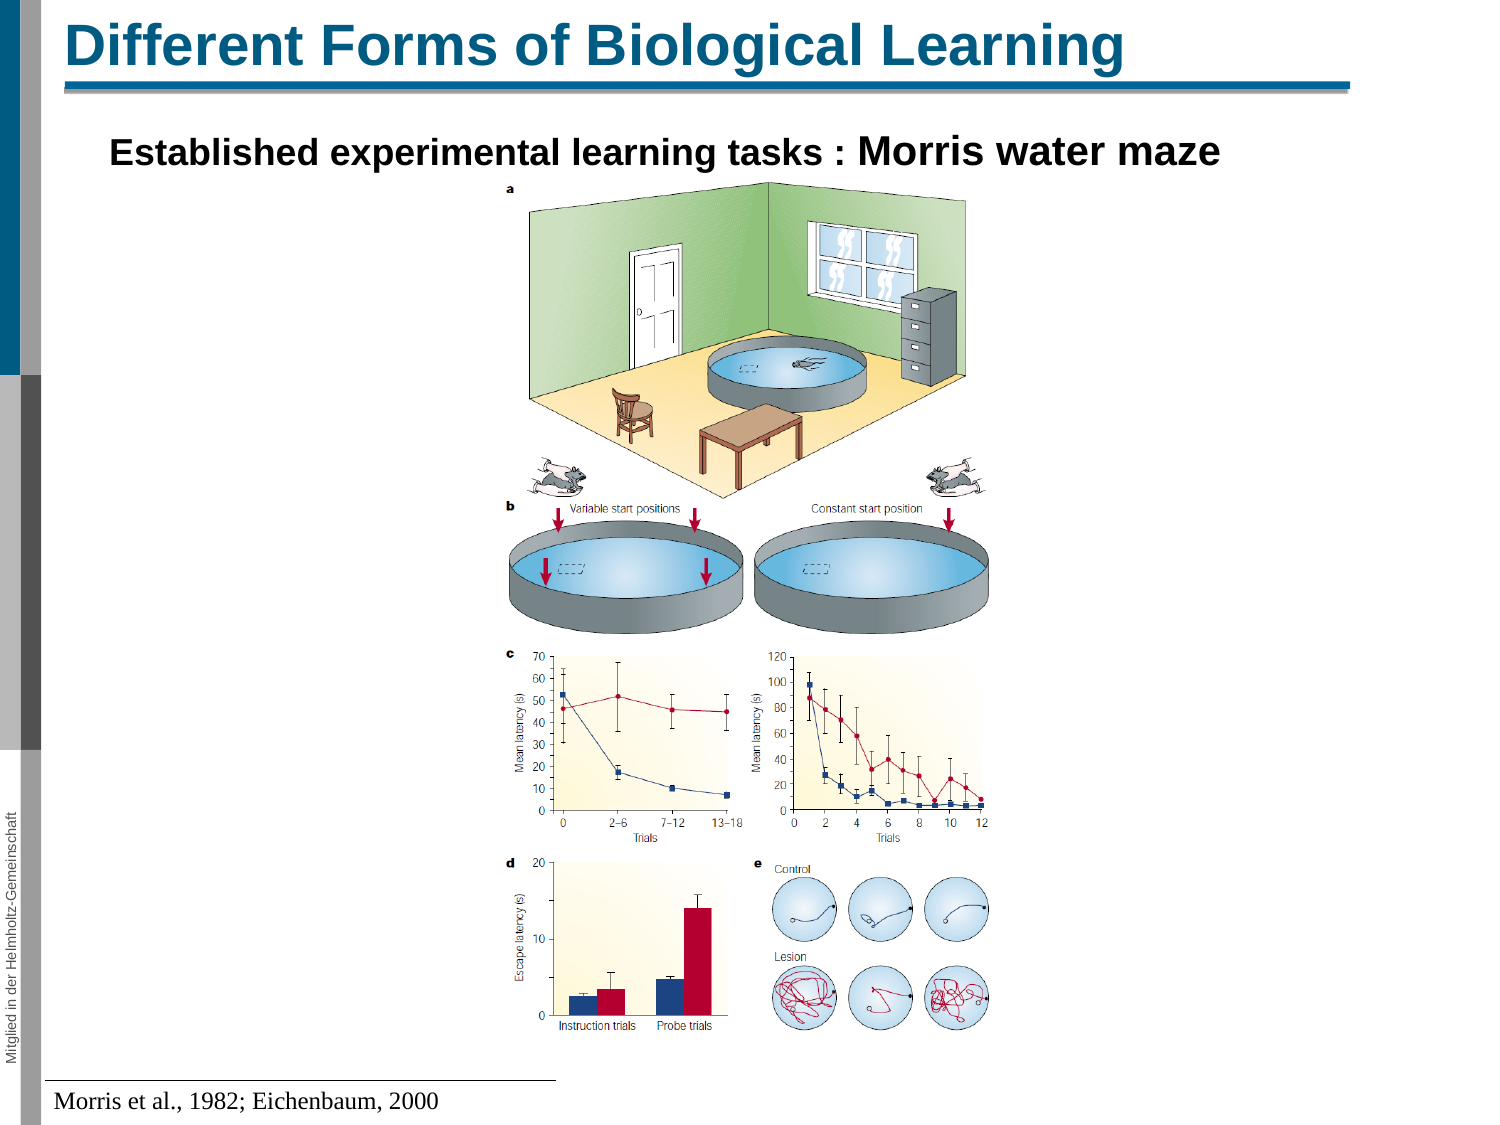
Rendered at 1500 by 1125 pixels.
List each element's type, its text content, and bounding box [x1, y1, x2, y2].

text_box Morris et al., 1982; Eichenbaum, 2000 [39, 1076, 697, 1122]
text_box Established experimental learning tasks : Morris water maze [94, 116, 1445, 342]
text_box Different Forms of Biological Learning [64, 7, 1440, 102]
picture [492, 173, 995, 1040]
